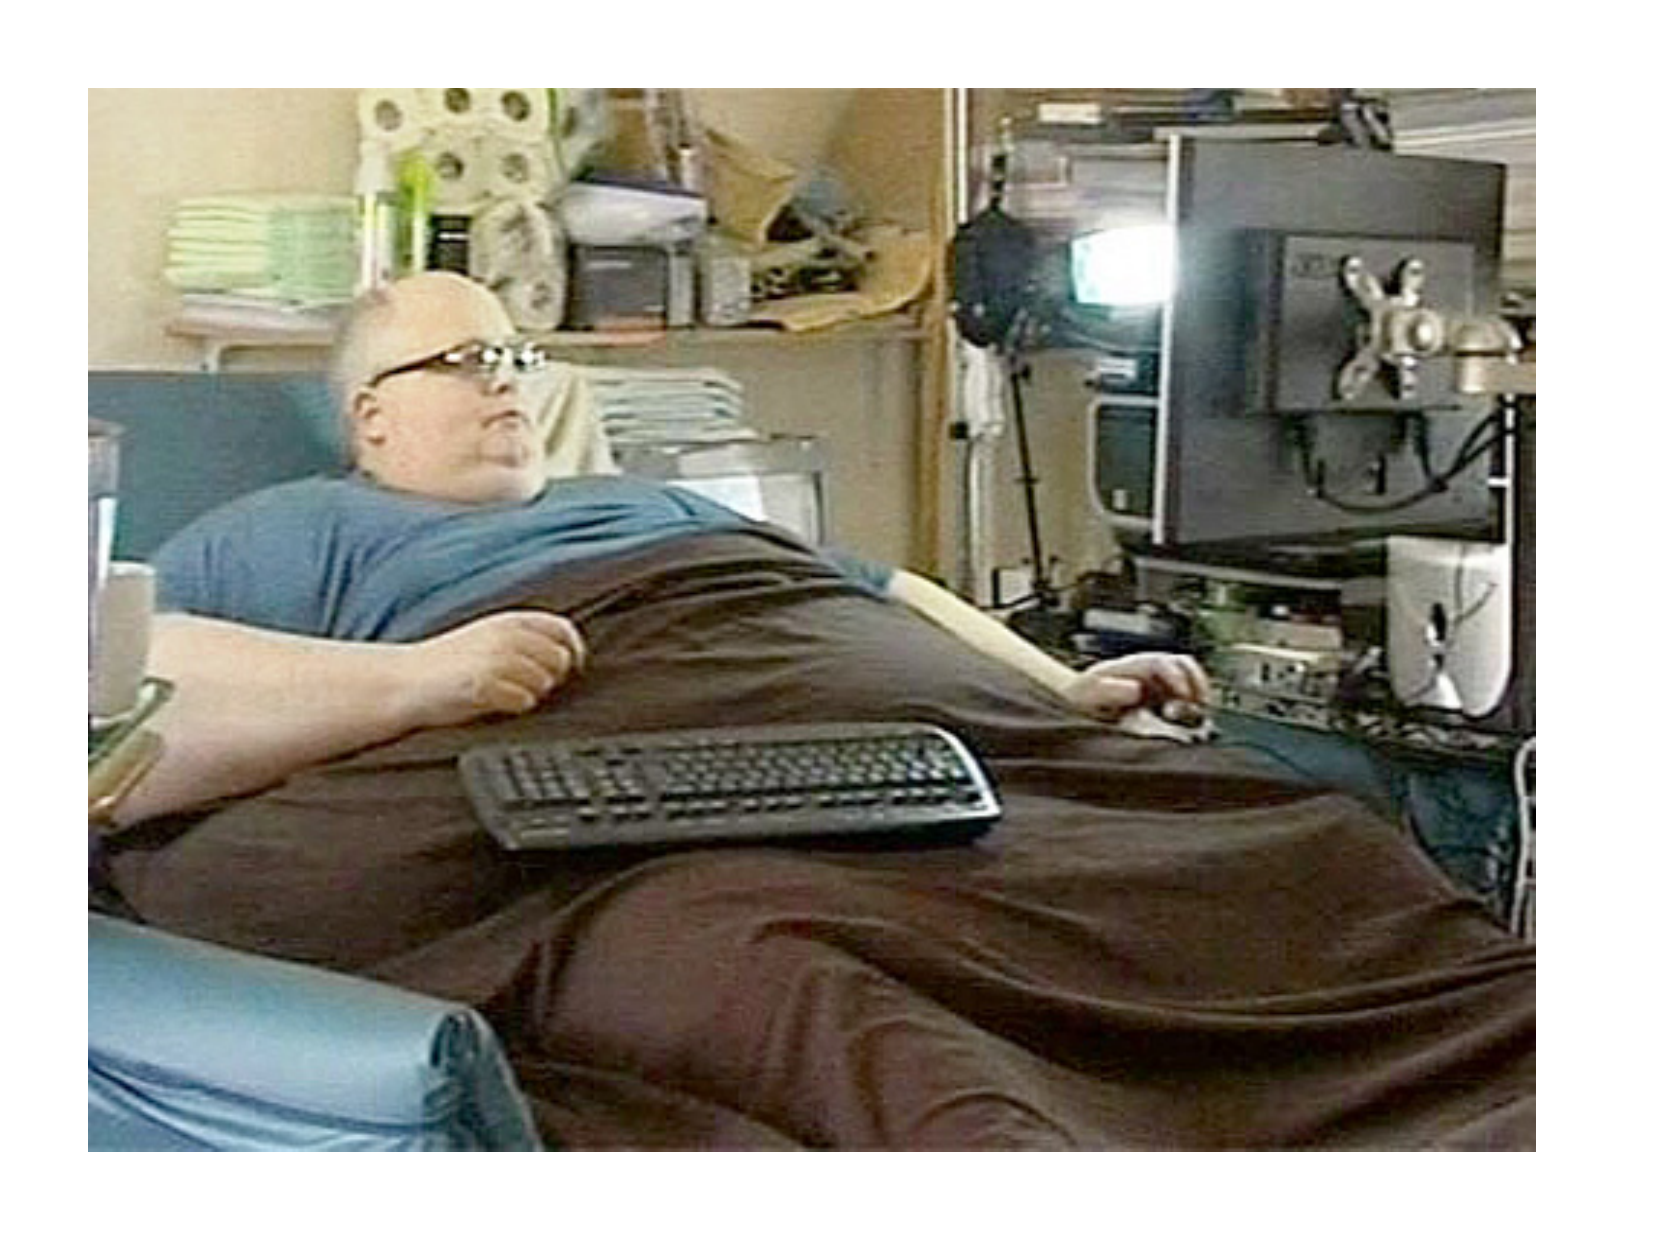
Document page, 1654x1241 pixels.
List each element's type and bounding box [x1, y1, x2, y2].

picture [88, 88, 1536, 1152]
